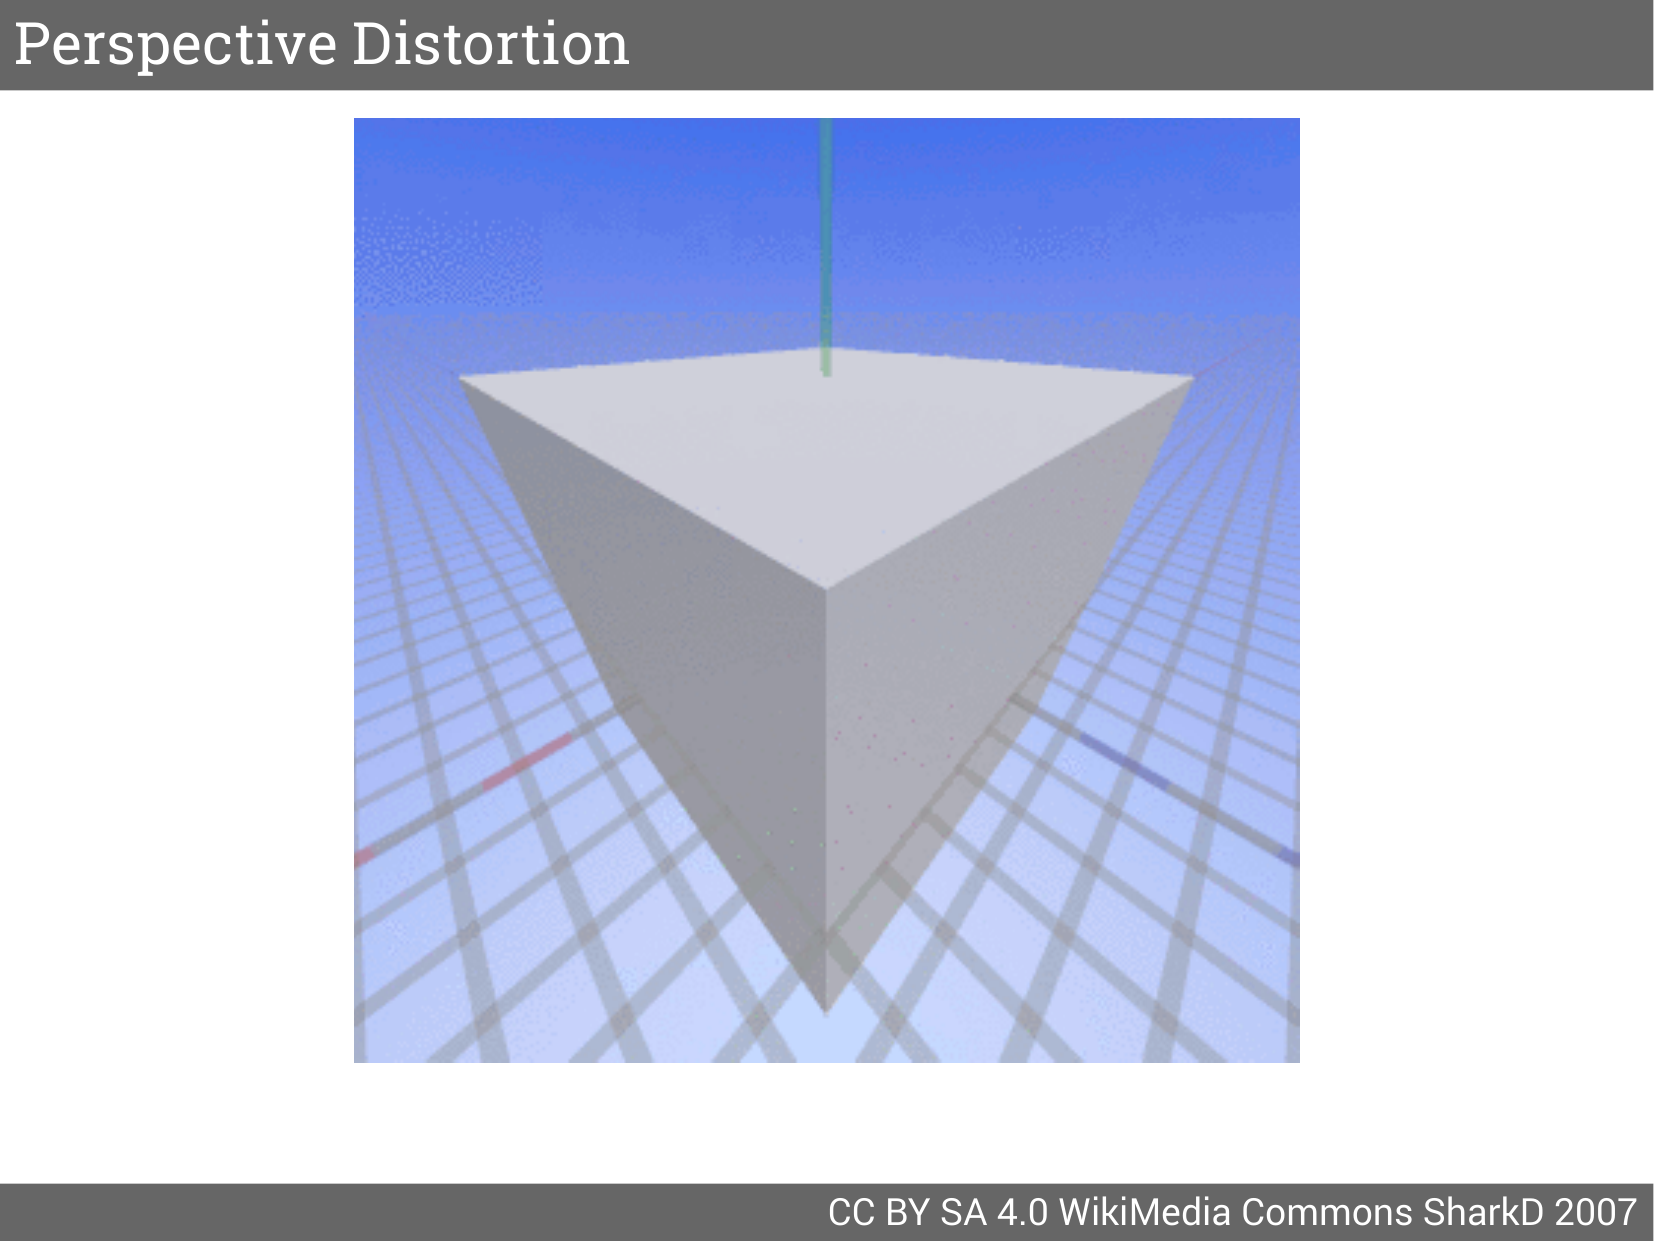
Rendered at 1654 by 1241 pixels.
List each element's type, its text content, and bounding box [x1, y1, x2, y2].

text_box CC BY SA 4.0 WikiMedia Commons SharkD 2007 [0, 1183, 1654, 1241]
text_box Perspective Distortion [0, 0, 1654, 89]
picture [354, 118, 1300, 1063]
